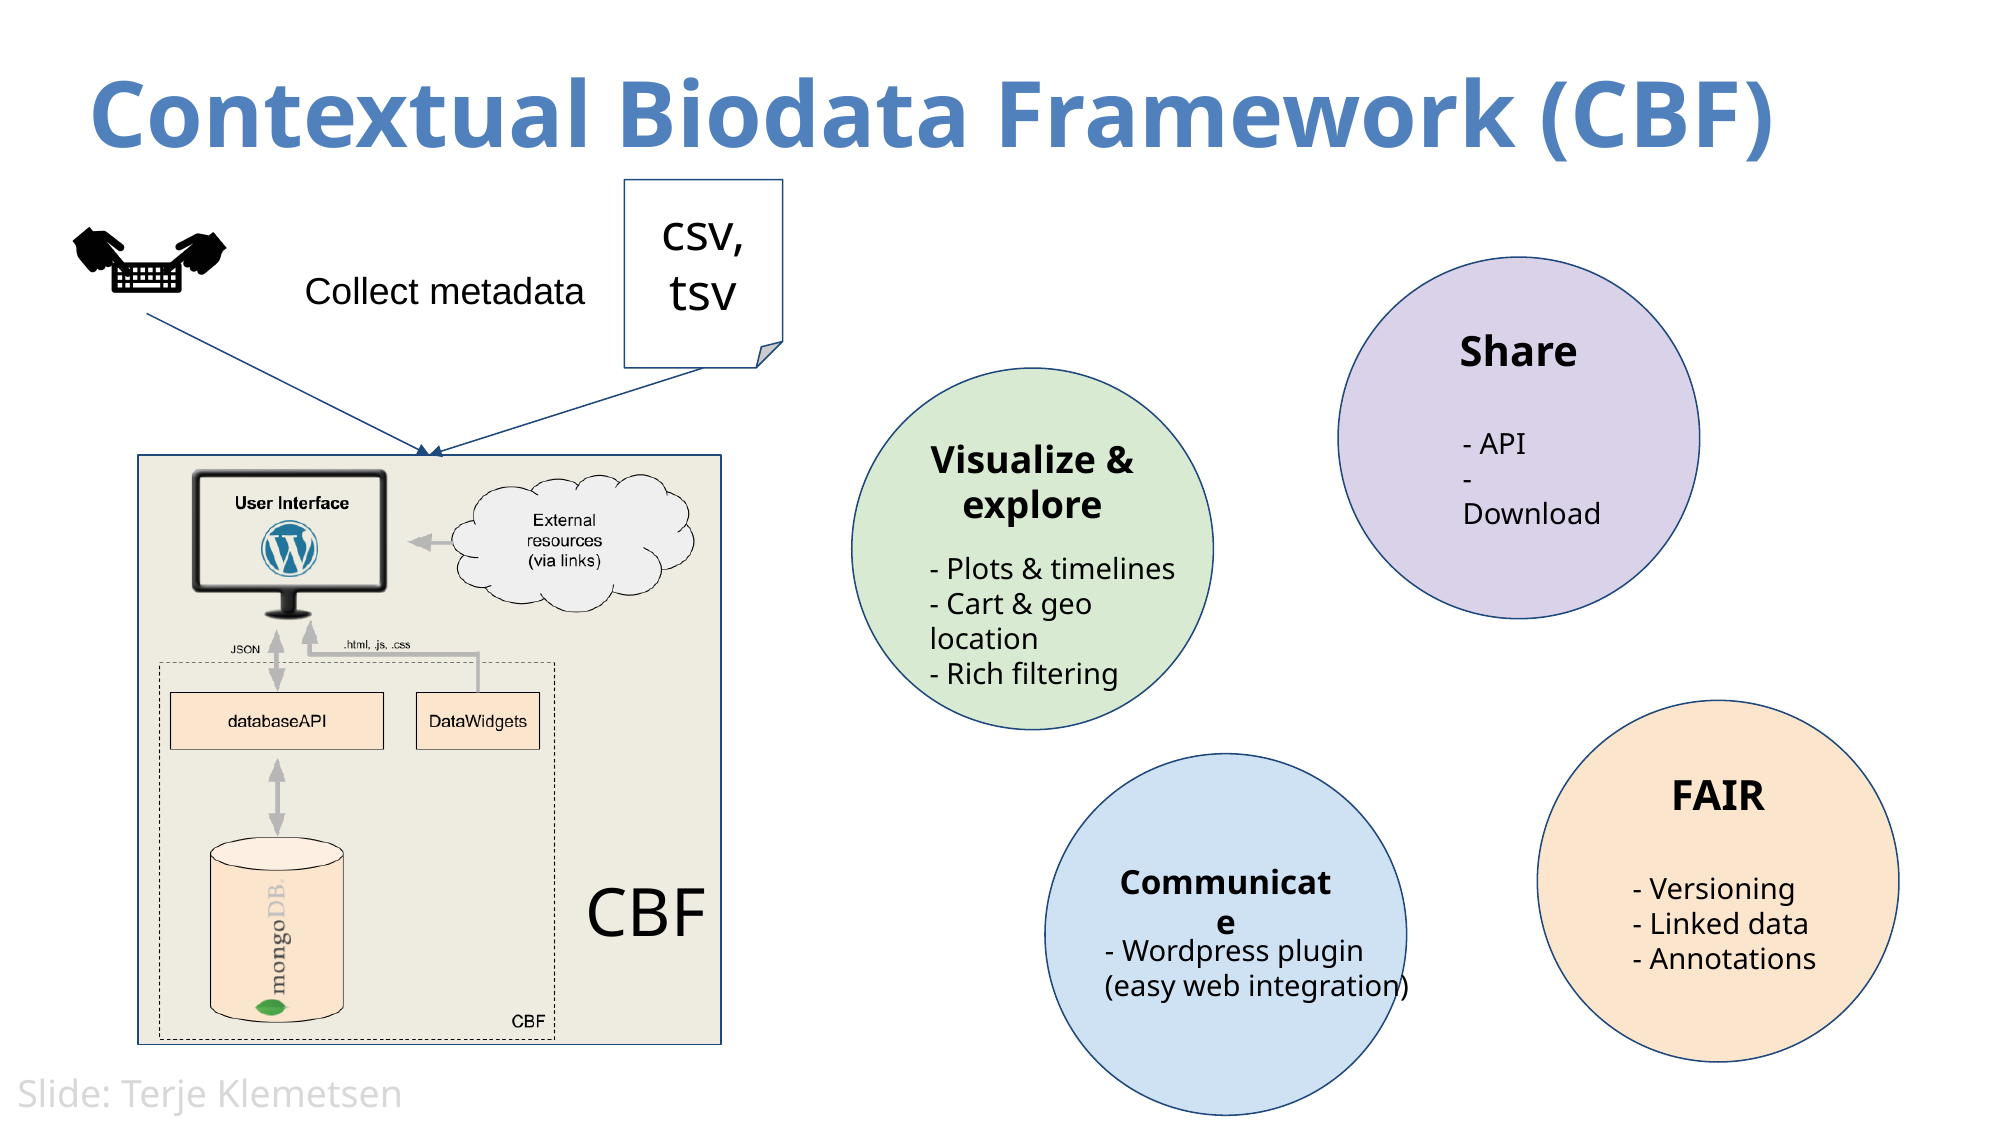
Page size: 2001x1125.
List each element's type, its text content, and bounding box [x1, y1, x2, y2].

text_box Visualize & explore [943, 706, 1123, 730]
text_box Visualize & explore [851, 368, 1213, 686]
text_box Contextual Biodata Framework (CBF) [68, 35, 1932, 220]
text_box - API - Download [1447, 410, 1628, 546]
text_box Share [1338, 257, 1700, 619]
picture [53, 204, 243, 314]
text_box CBF [137, 455, 145, 1045]
text_box Slide: Terje Klemetsen [2, 1061, 527, 1123]
text_box Communicate [1044, 753, 1406, 1116]
text_box - Plots & timelines - Cart & geo location - Rich filtering [914, 535, 1215, 706]
picture [145, 454, 714, 1046]
text_box CBF [714, 455, 721, 1045]
text_box - Wordpress plugin (easy web integration) [1090, 917, 1425, 1018]
text_box FAIR [1537, 700, 1899, 1062]
text_box Collect metadata [289, 259, 605, 320]
text_box csv, tsv [624, 220, 783, 368]
text_box - Versioning - Linked data - Annotations [1617, 855, 1864, 991]
